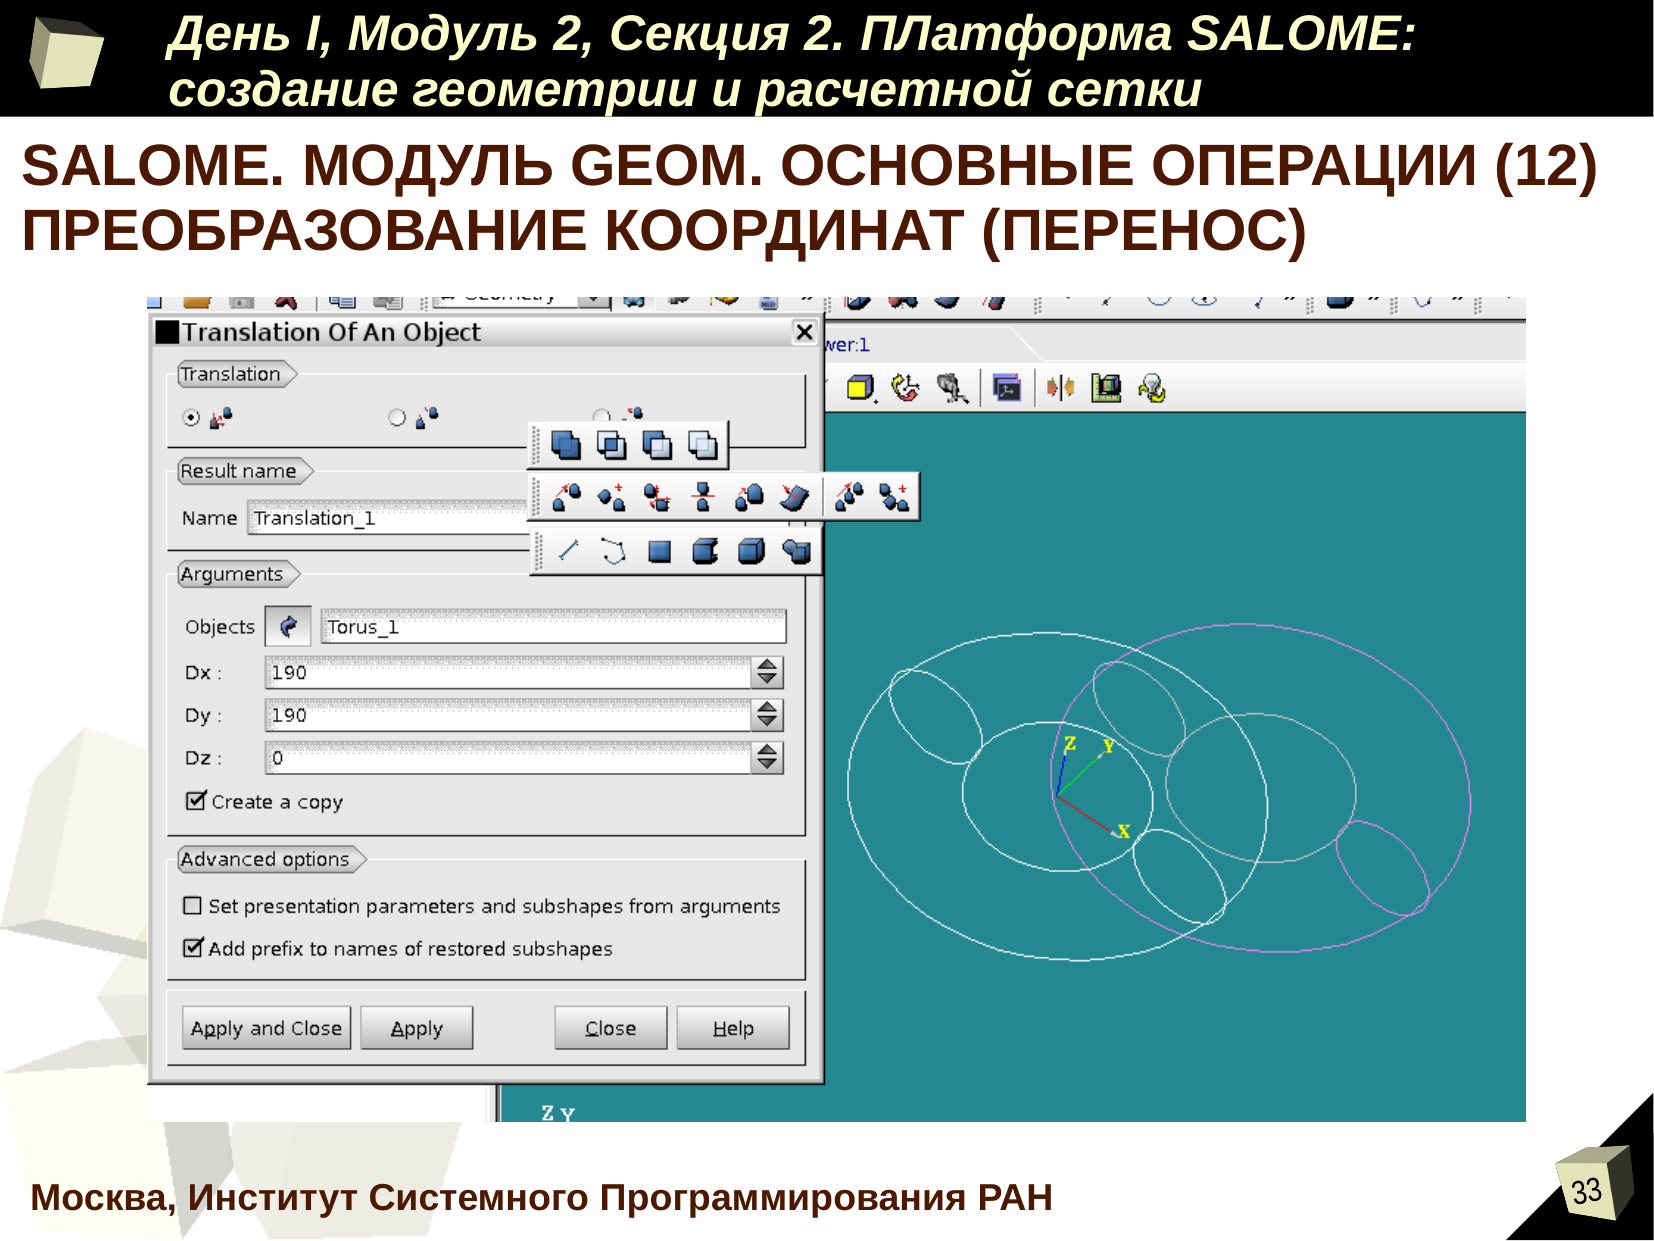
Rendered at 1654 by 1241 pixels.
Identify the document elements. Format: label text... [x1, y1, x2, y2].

text_box SALOME. МОДУЛЬ GEOM. ОСНОВНЫЕ ОПЕРАЦИИ (12) ПРЕОБРАЗОВАНИЕ КООРДИНАТ (ПЕРЕНОС) [6, 125, 1654, 271]
picture [464, 1193, 472, 1198]
picture [0, 297, 1526, 1241]
